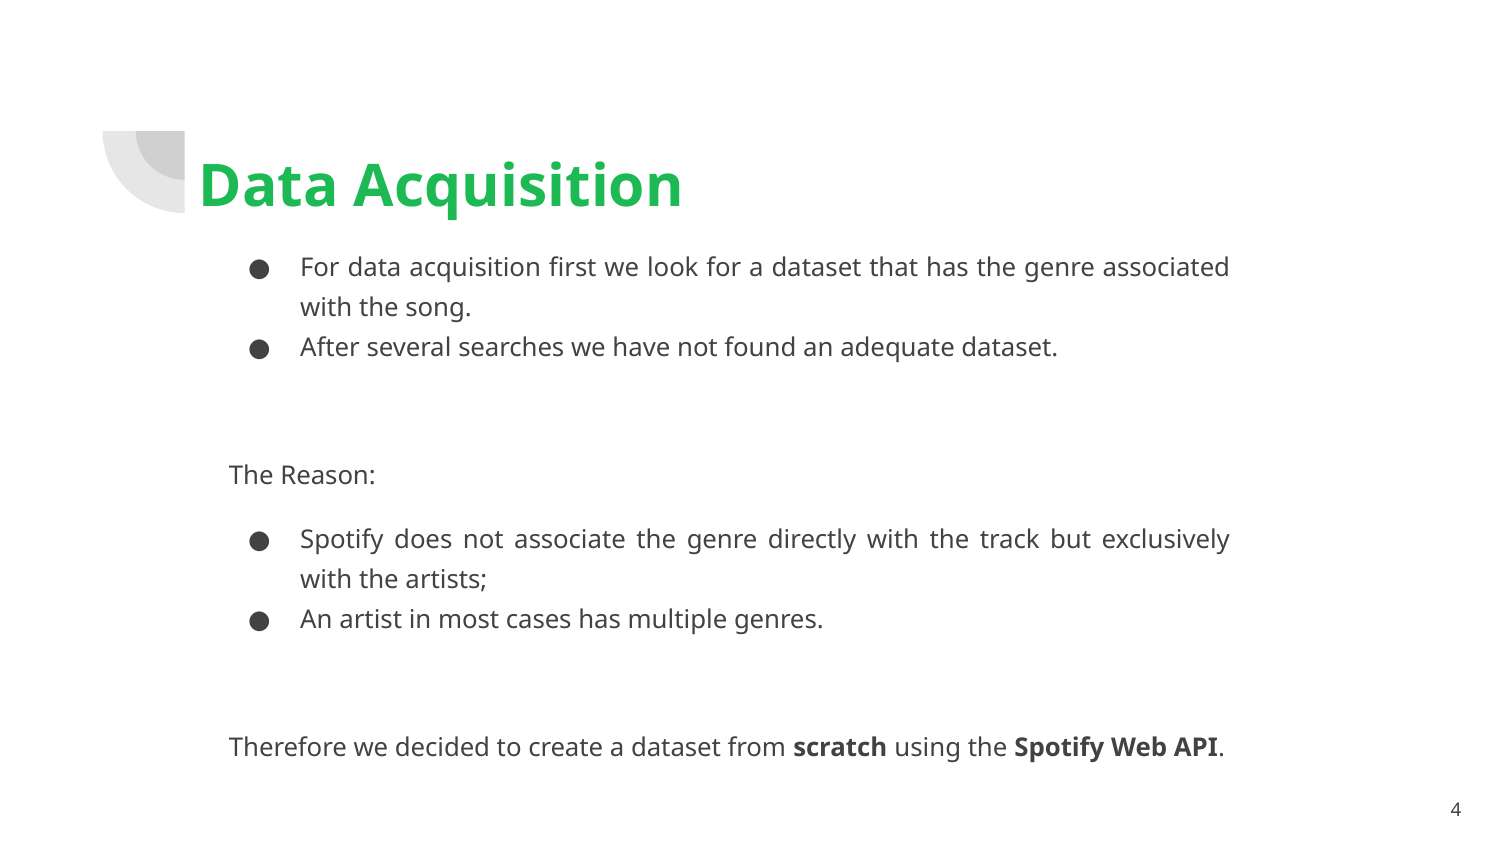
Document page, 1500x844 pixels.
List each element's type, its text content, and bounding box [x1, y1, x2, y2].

slide_number <number> [1386, 777, 1477, 842]
list For data acquisition first we look for a dataset that has the genre associated with the song. After several searches we have not found an adequate dataset. The Reason: Spotify does not associate the genre directly with the track but exclusively with the artists; An artist in most cases has multiple genres. Therefore we decided to create a dataset from scratch using the Spotify Web API. [213, 228, 1247, 790]
title Data Acquisition [183, 132, 982, 213]
